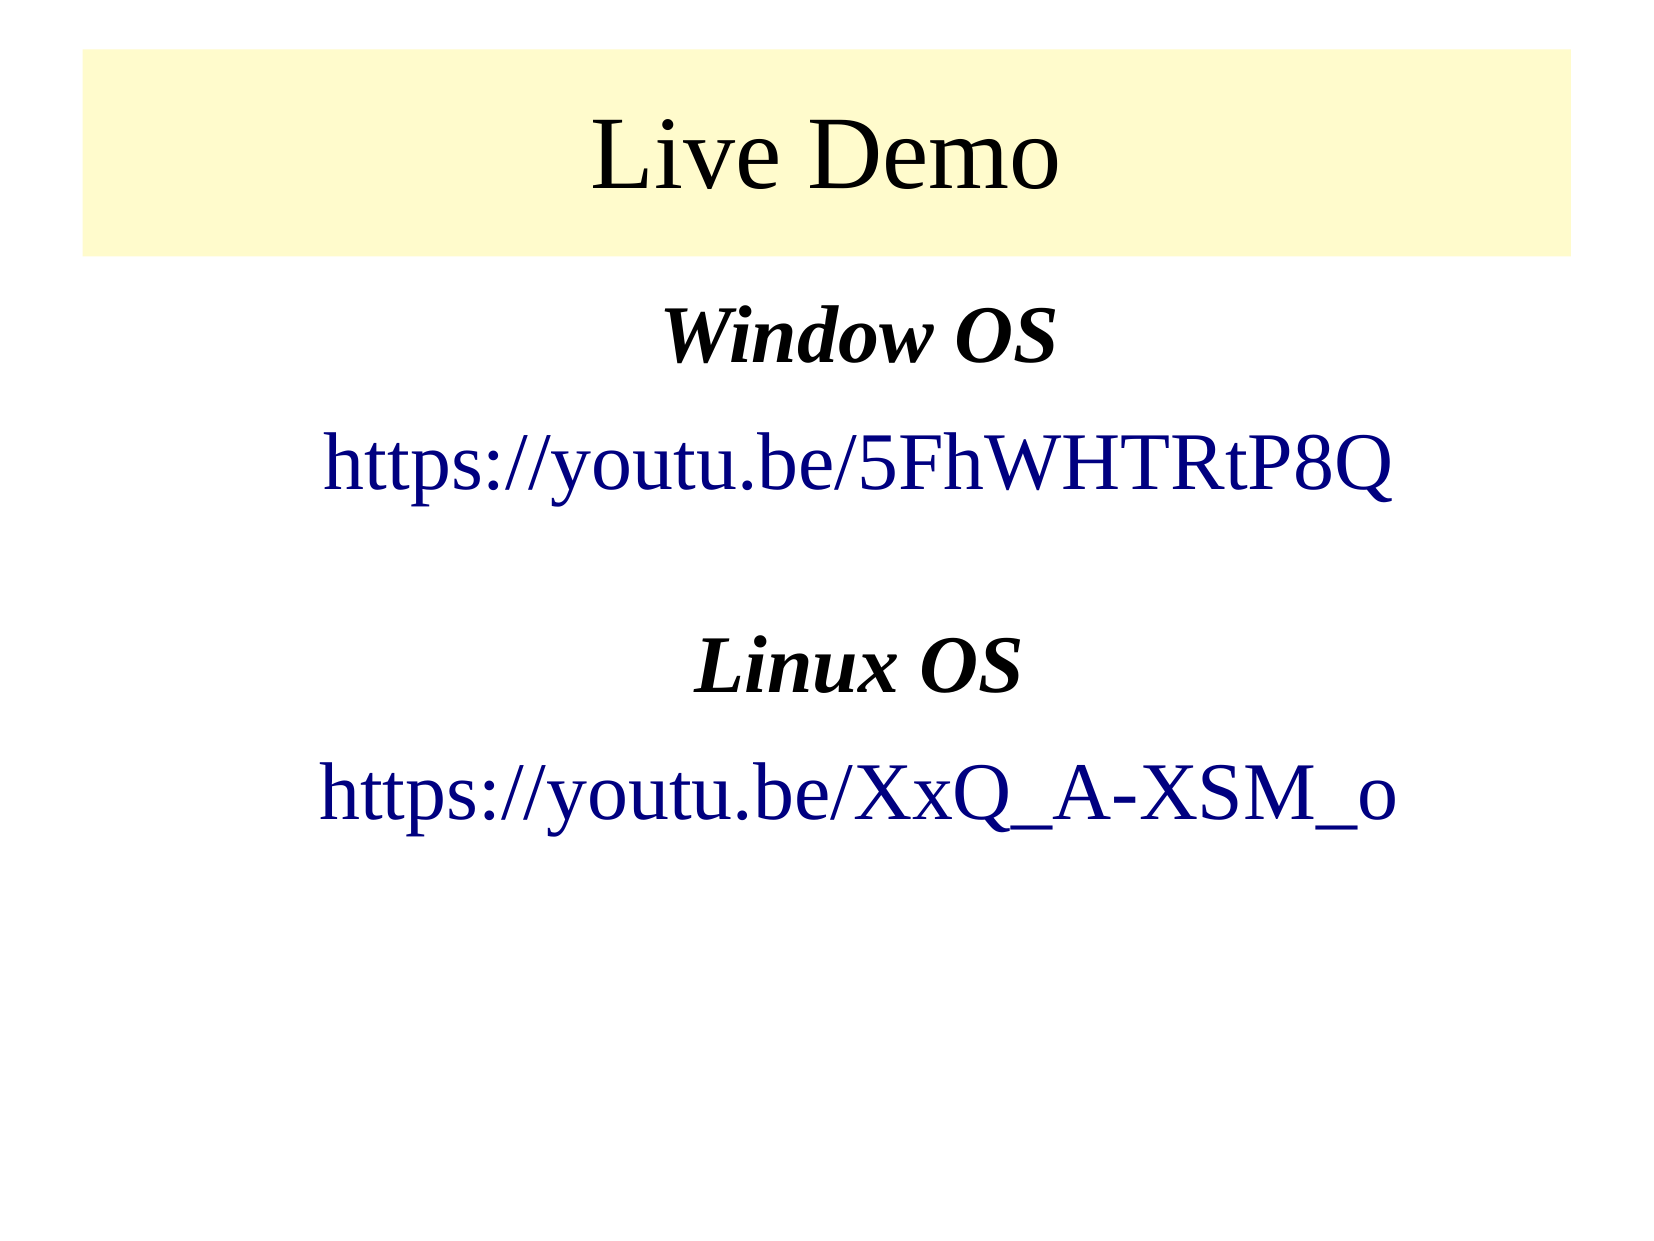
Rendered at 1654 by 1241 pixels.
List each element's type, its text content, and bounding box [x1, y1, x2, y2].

list Linux OS https://youtu.be/XxQ_A-XSM_o [82, 620, 1571, 838]
title Live Demo [82, 49, 1571, 257]
list Window OS https://youtu.be/5FhWHTRtP8Q [82, 290, 1571, 508]
